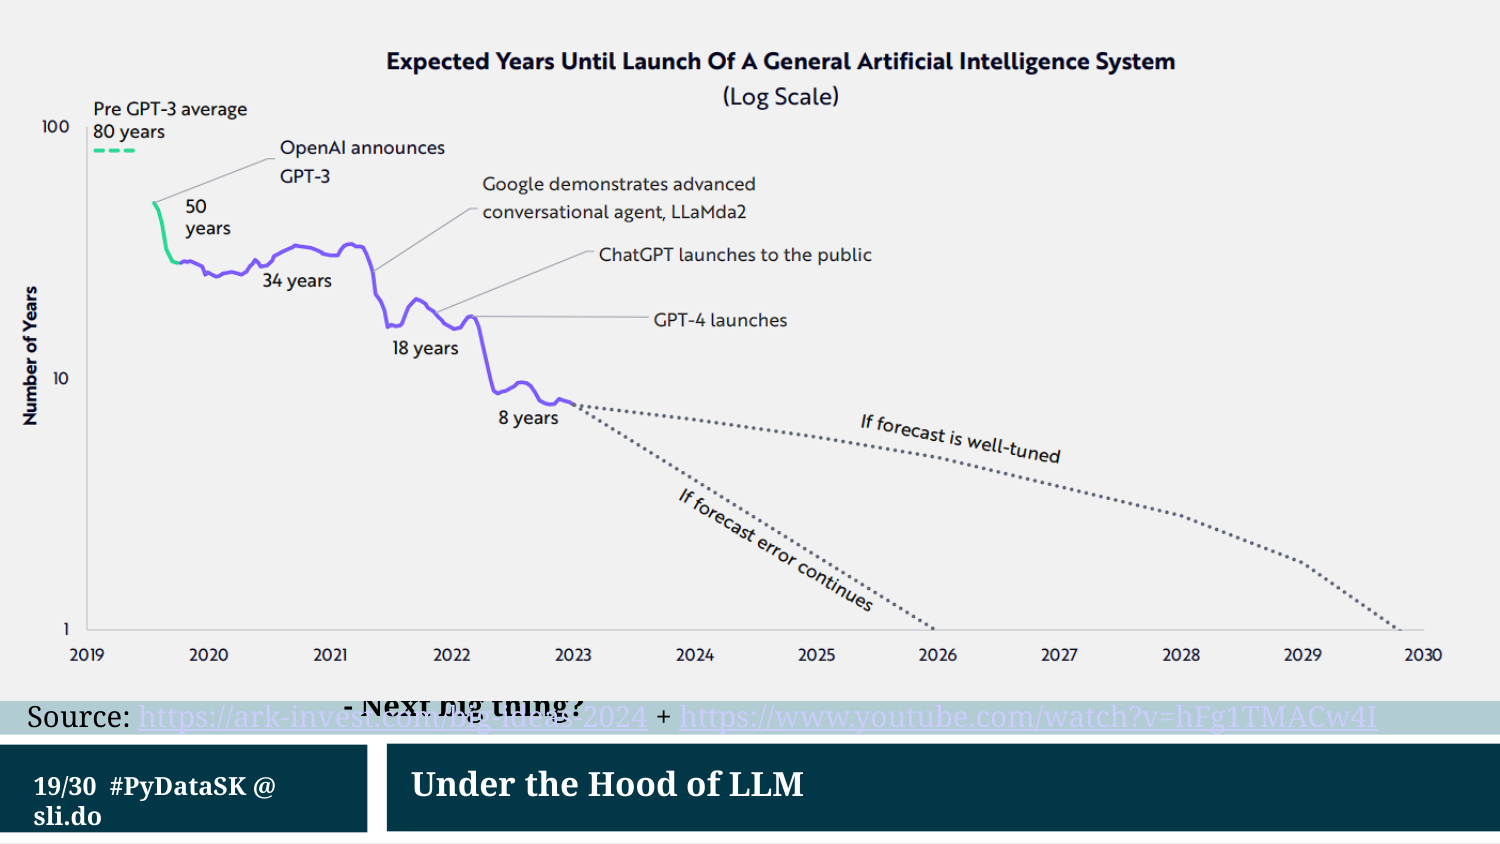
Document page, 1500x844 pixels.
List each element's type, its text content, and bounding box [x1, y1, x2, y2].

text_box Source: https://ark-invest.com/big-ideas-2024 + https://www.youtube.com/watch?v=hFg1TMACw4I [15, 657, 1475, 749]
text_box 19/30 #PyDataSK @ sli.do [22, 764, 362, 808]
picture [0, 0, 1500, 732]
text_box Under the Hood of LLM [400, 740, 1500, 826]
